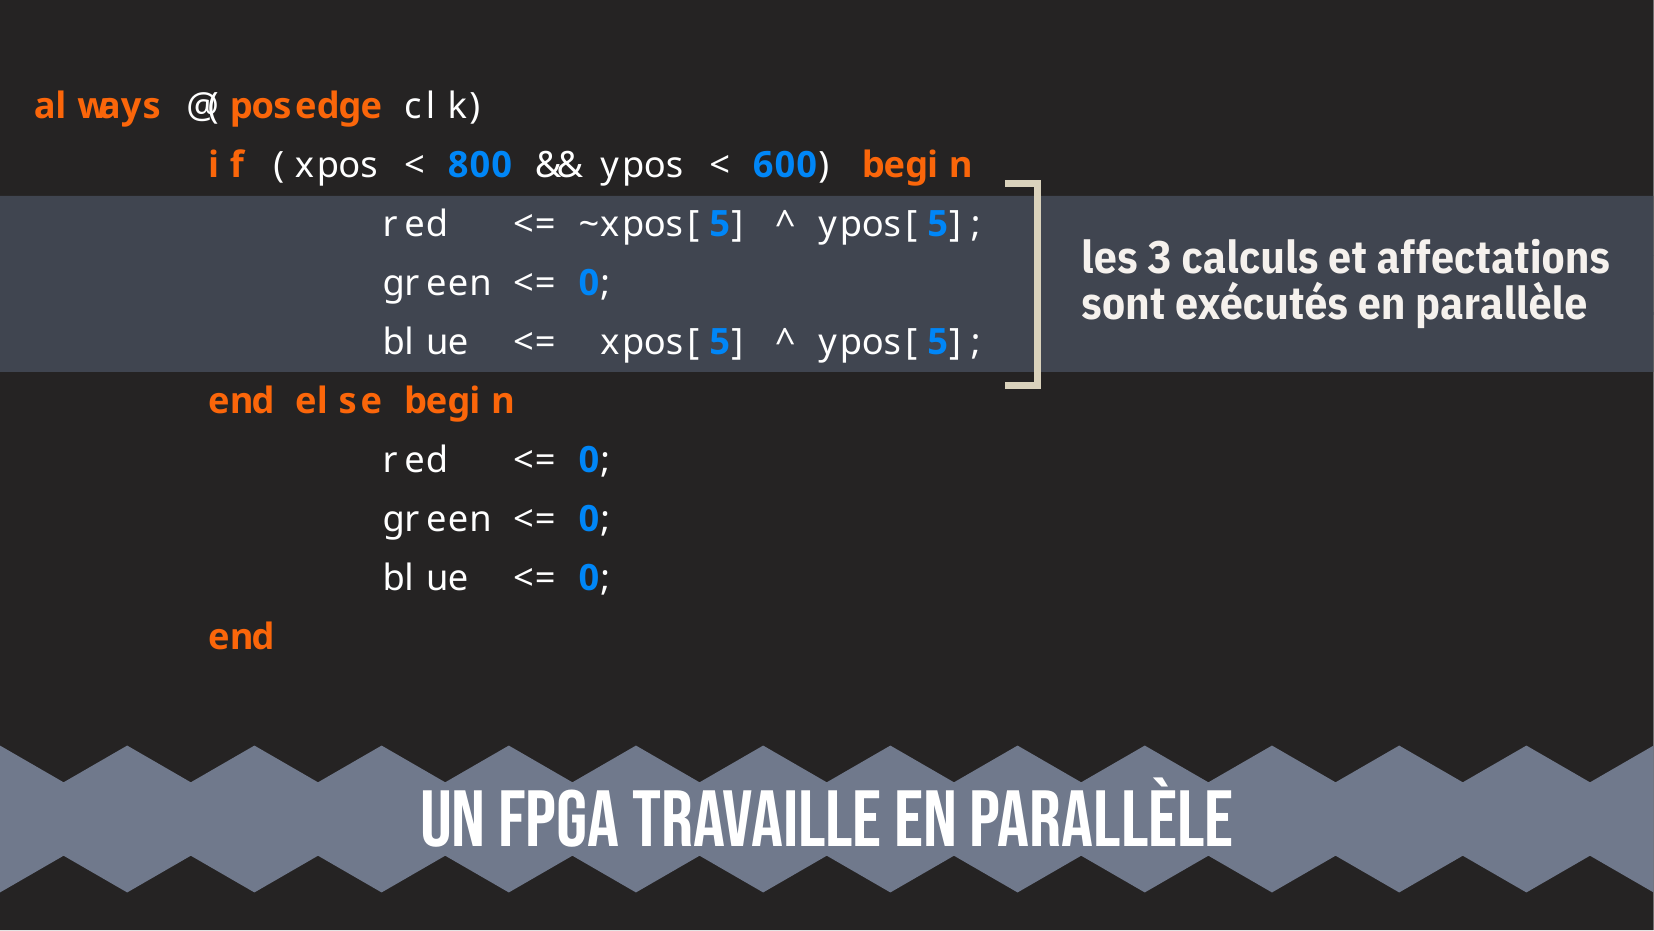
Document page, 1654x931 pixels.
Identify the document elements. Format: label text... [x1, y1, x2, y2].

picture [0, 0, 1654, 741]
title Un FPGA travaille en parallèle [54, 768, 1600, 877]
